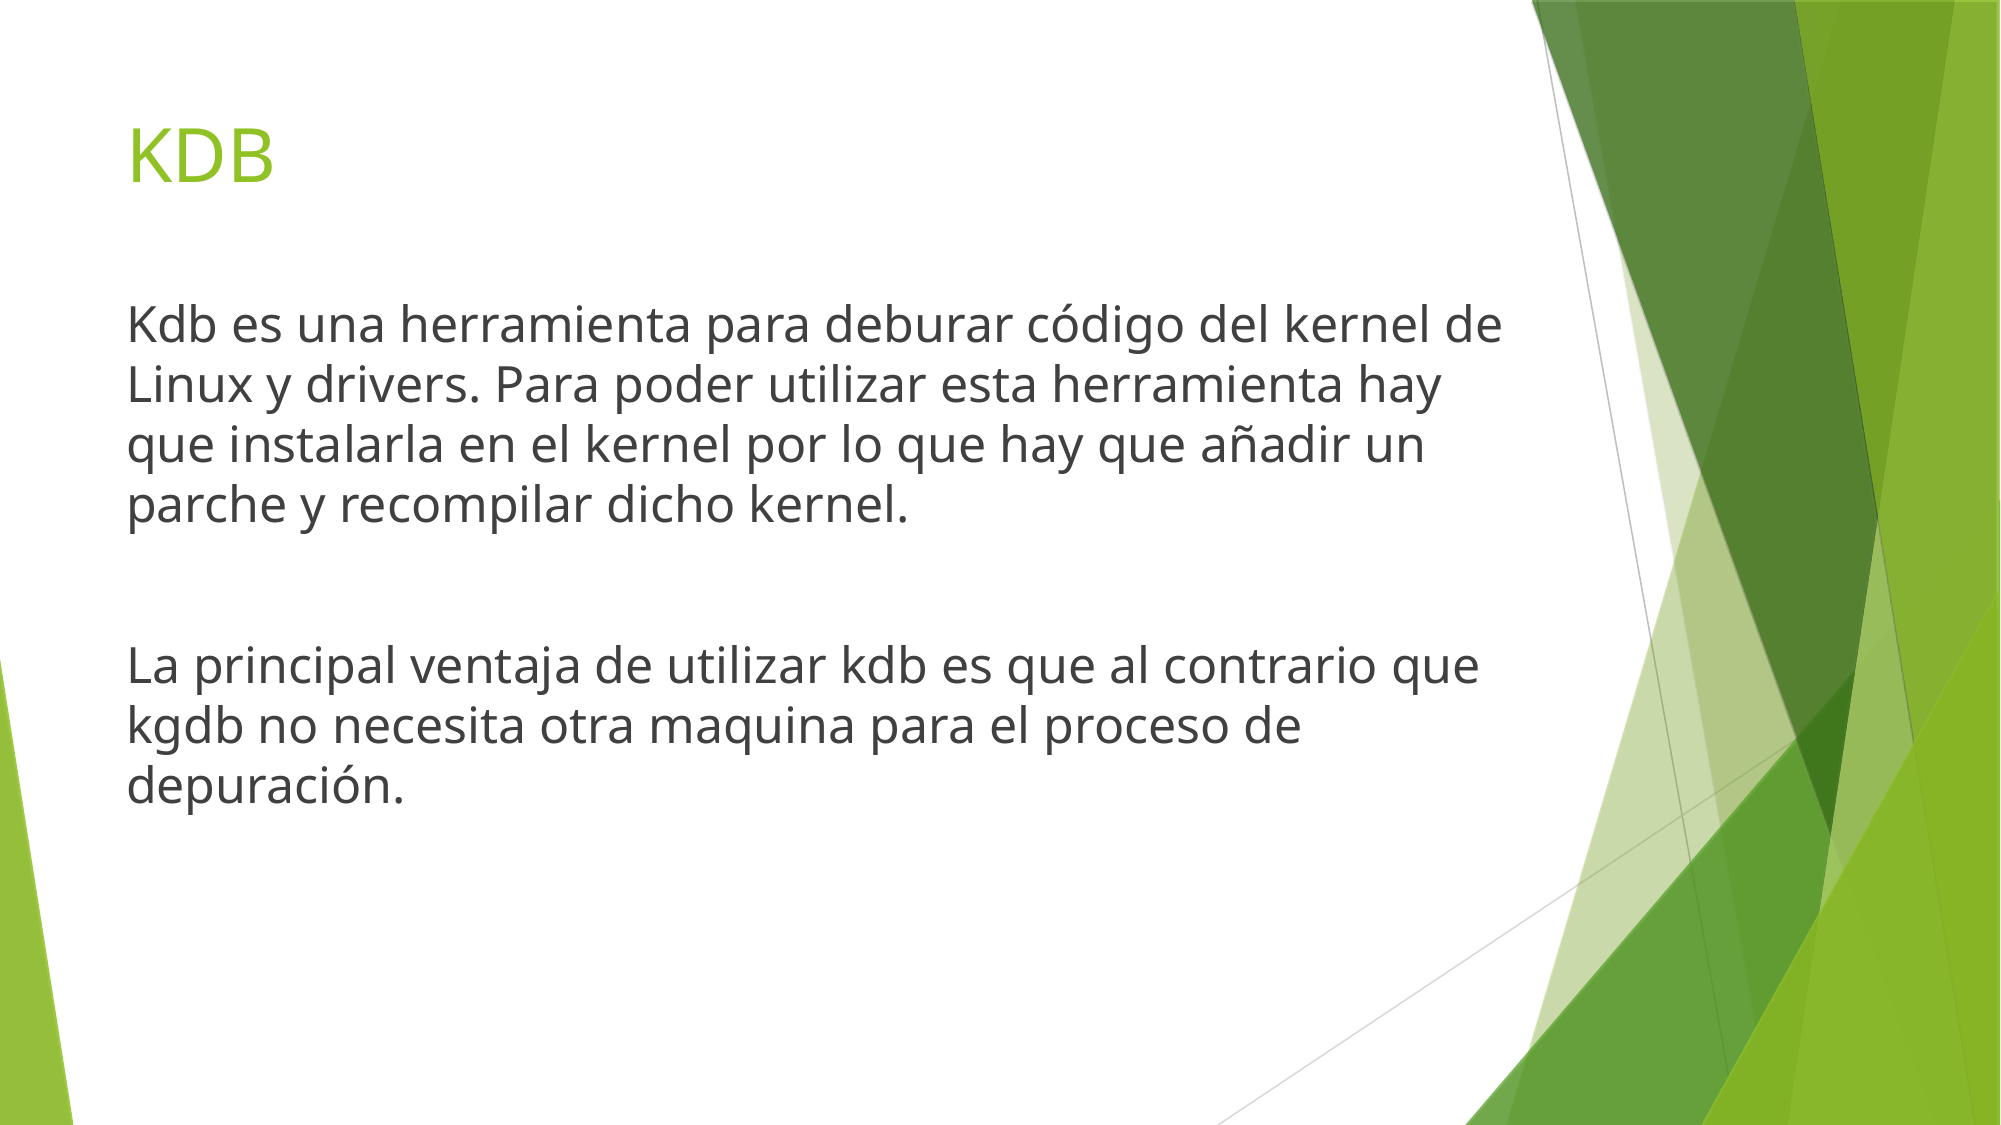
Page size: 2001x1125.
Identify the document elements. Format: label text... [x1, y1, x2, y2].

list Kdb es una herramienta para deburar código del kernel de Linux y drivers. Para poder utilizar esta herramienta hay que instalarla en el kernel por lo que hay que añadir un parche y recompilar dicho kernel. La principal ventaja de utilizar kdb es que al contrario que kgdb no necesita otra maquina para el proceso de depuración. [111, 284, 1522, 991]
title KDB [111, 99, 1522, 284]
